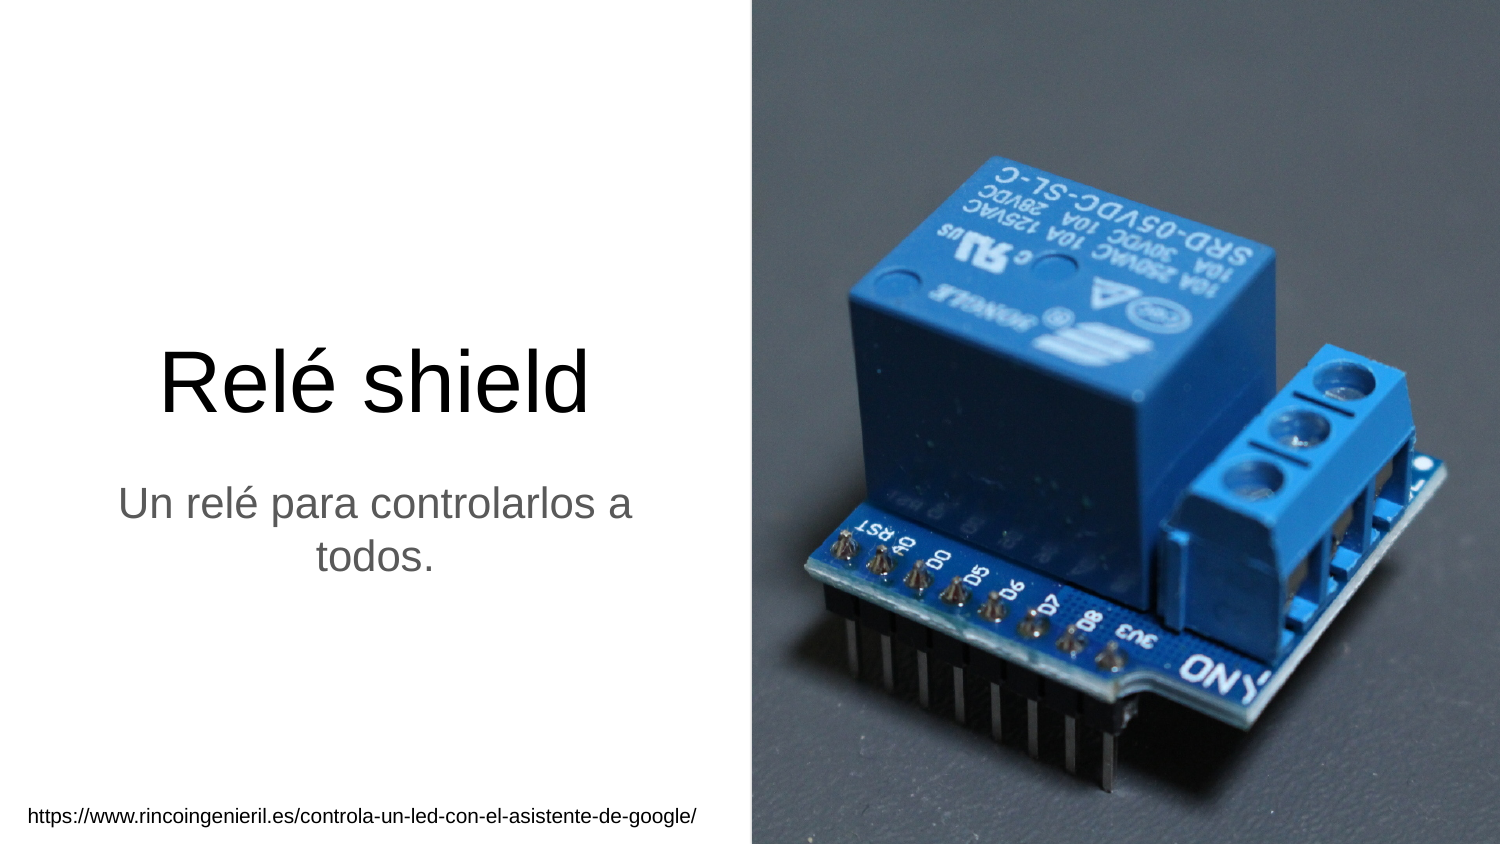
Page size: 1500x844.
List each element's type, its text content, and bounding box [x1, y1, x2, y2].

title Relé shield [43, 202, 708, 446]
picture [751, 0, 1500, 844]
subtitle Un relé para controlarlos a todos. [43, 459, 708, 663]
